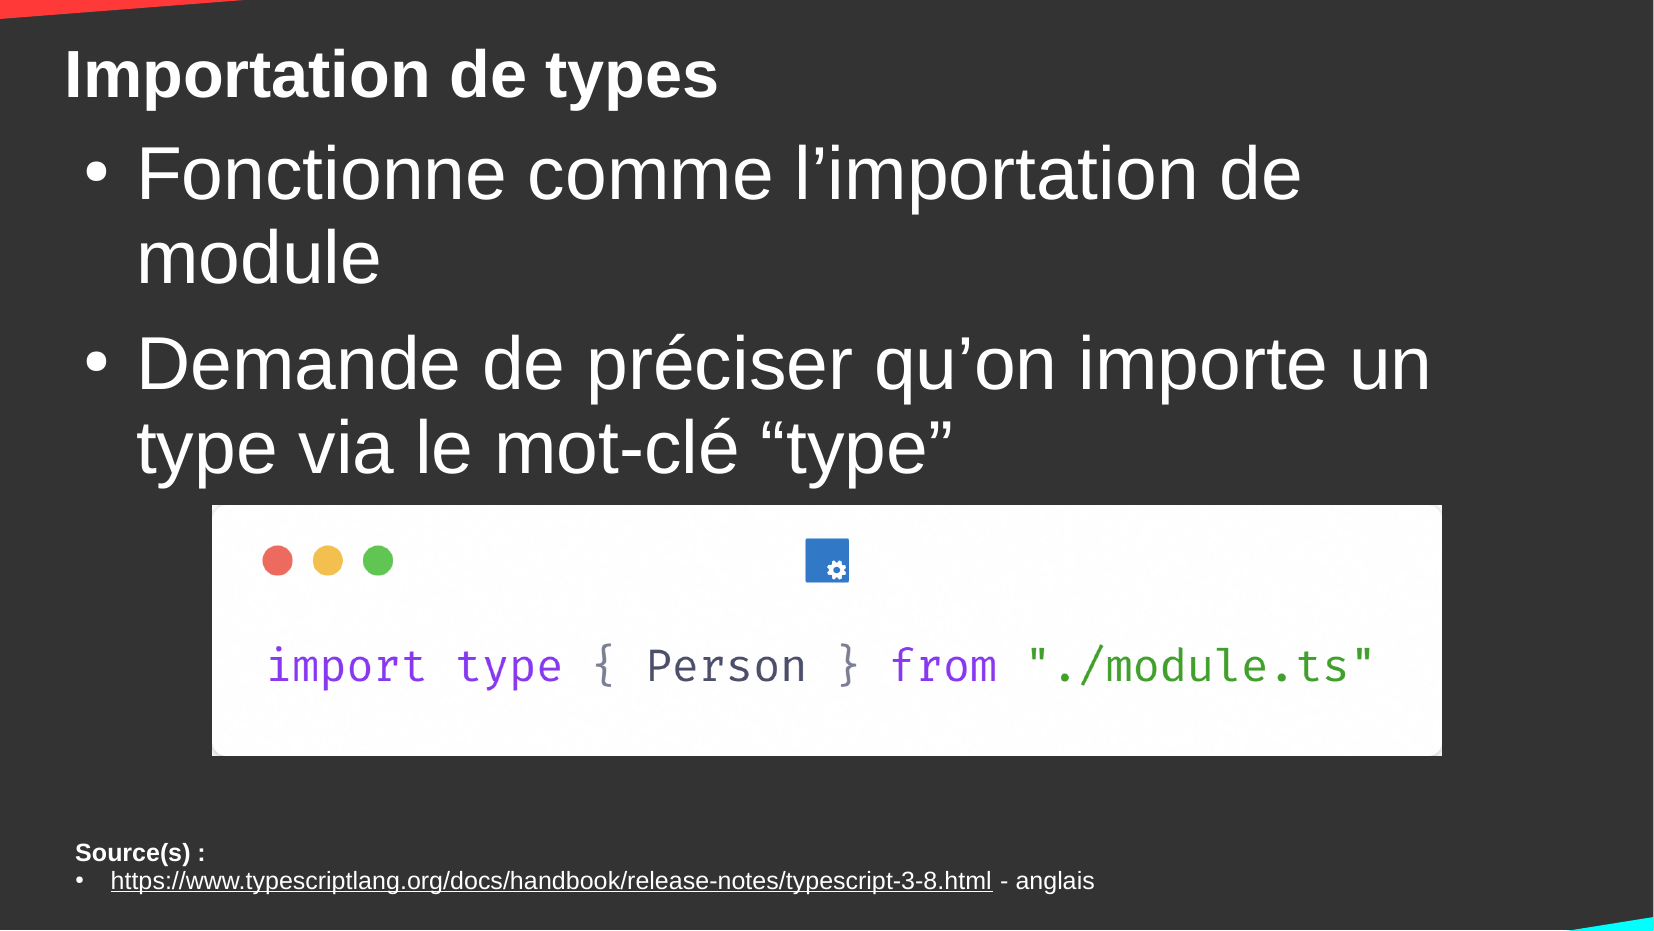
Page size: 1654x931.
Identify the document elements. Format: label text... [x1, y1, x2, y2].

text_box Source(s) : https://www.typescriptlang.org/docs/handbook/release-notes/typescript-3-8.html - anglais [60, 793, 1546, 903]
text_box [1566, 916, 1654, 931]
title Importation de types [64, 37, 1365, 113]
list Fonctionne comme l’importation de module Demande de préciser qu’on importe un type via le mot-clé “type” [65, 131, 1544, 520]
picture [212, 505, 1442, 756]
text_box [0, 0, 245, 19]
